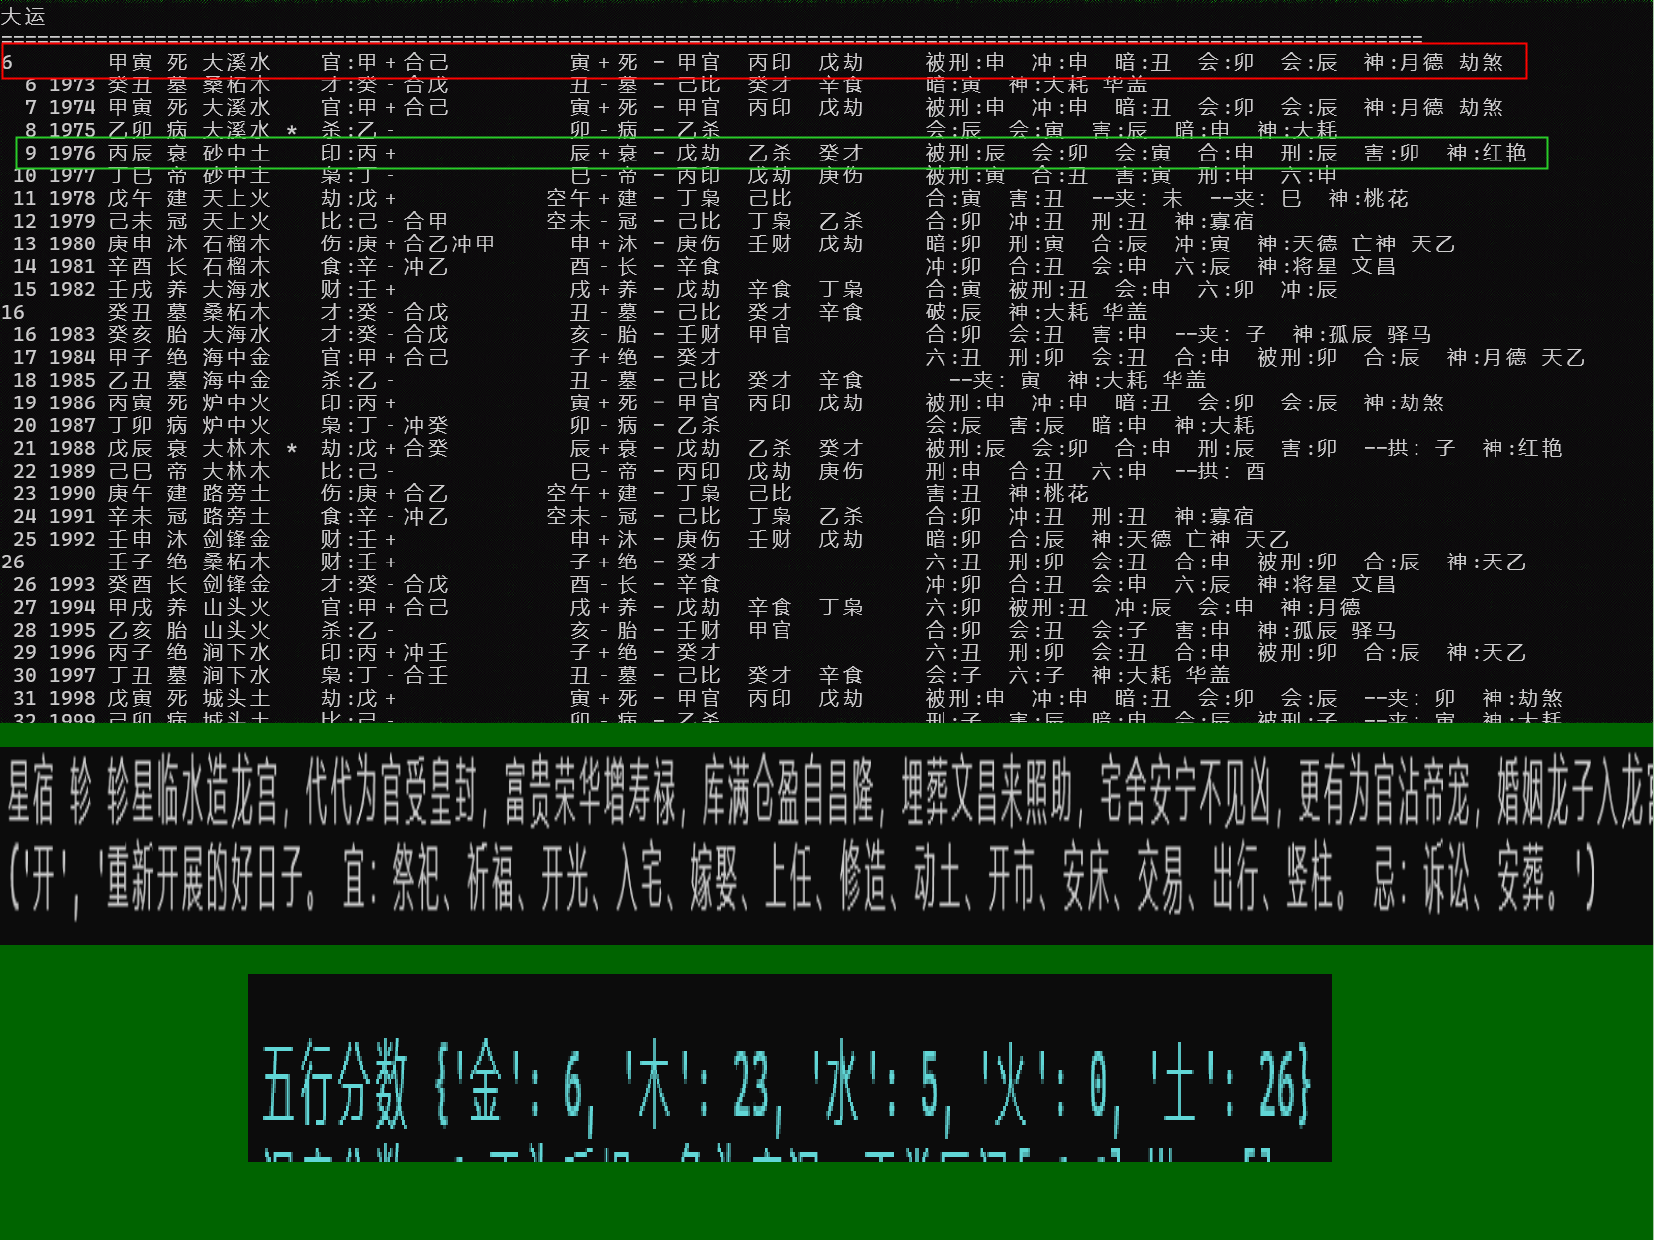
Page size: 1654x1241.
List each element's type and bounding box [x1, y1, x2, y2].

picture [0, 0, 1653, 723]
picture [0, 747, 1653, 945]
picture [248, 974, 1332, 1162]
